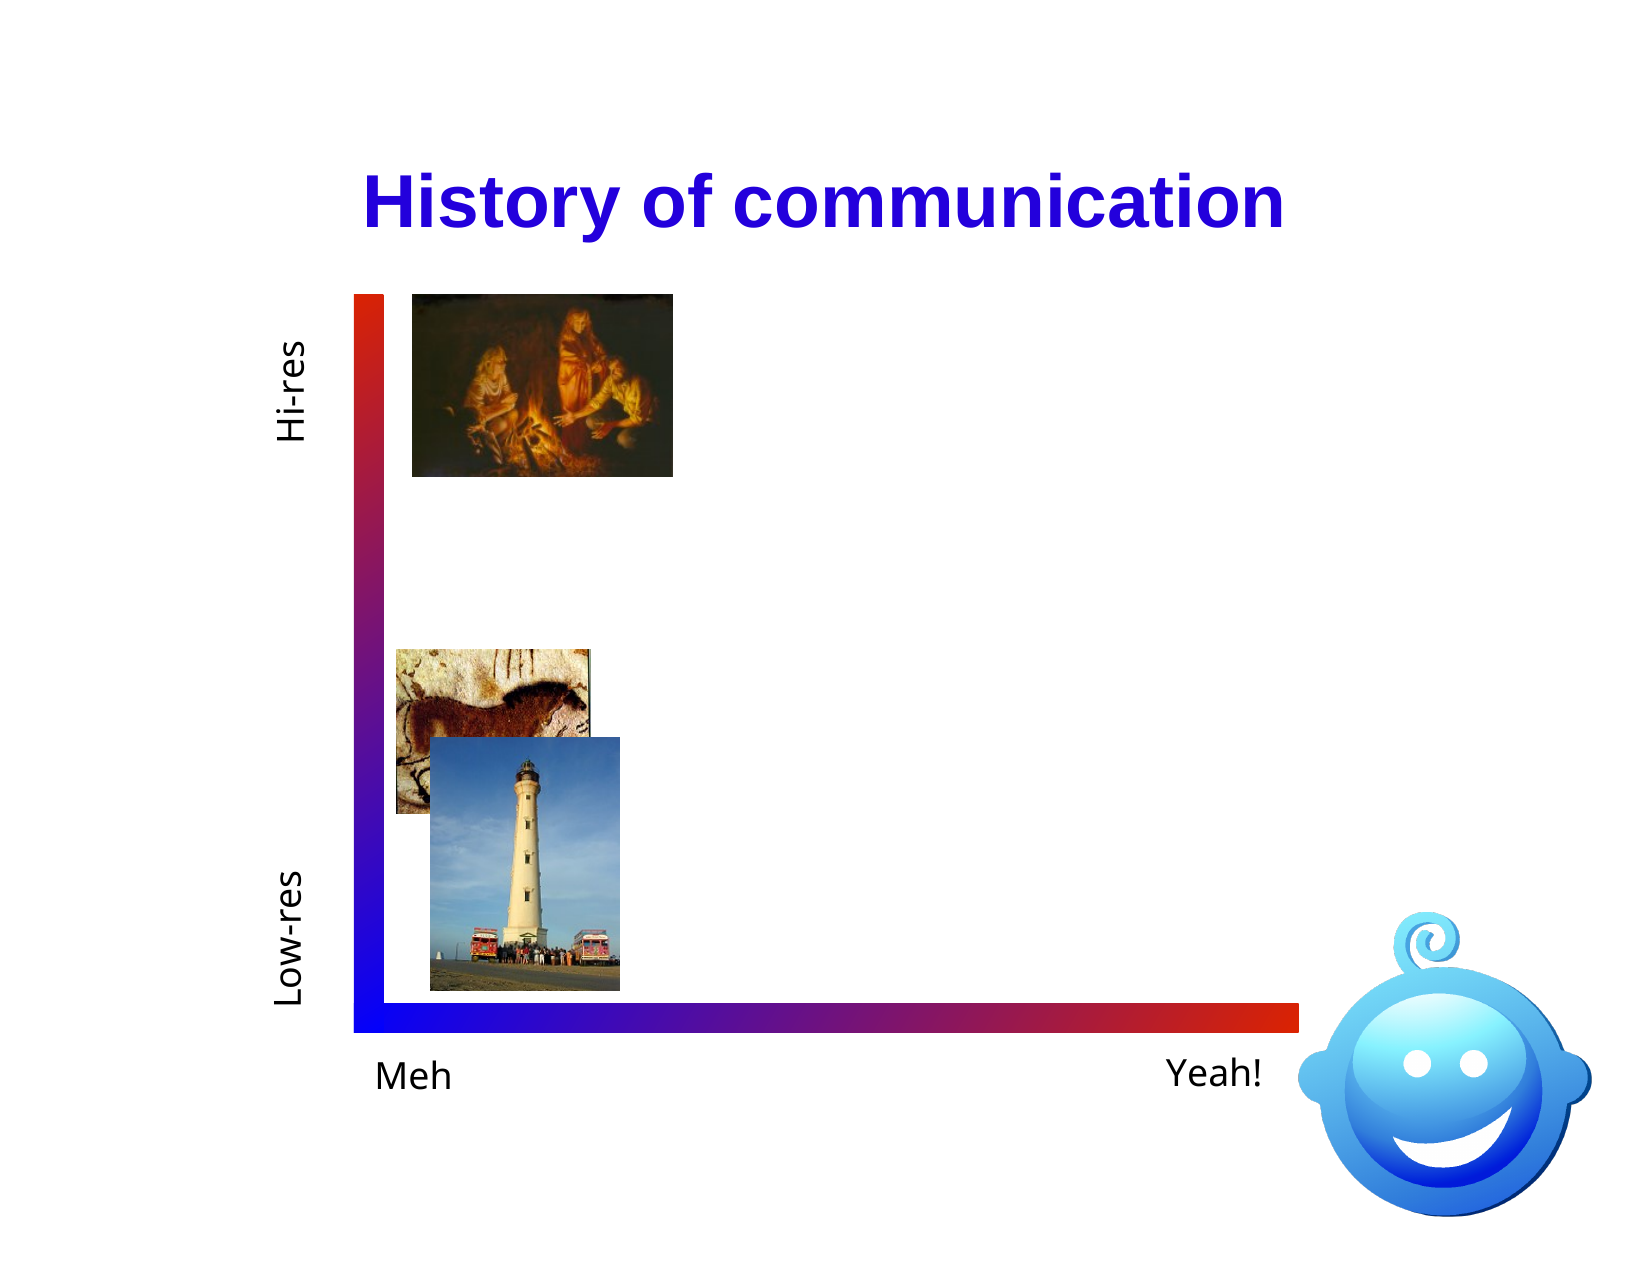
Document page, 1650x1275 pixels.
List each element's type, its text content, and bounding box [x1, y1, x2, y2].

text_box Meh [359, 1042, 461, 1116]
picture [1298, 911, 1592, 1217]
picture [412, 294, 673, 477]
text_box Low-res [253, 820, 327, 1024]
text_box Yeah! [1151, 1038, 1292, 1112]
title History of communication [135, 104, 1515, 299]
text_box Hi-res [256, 297, 330, 460]
text_box [353, 294, 1299, 1033]
picture [396, 649, 620, 991]
